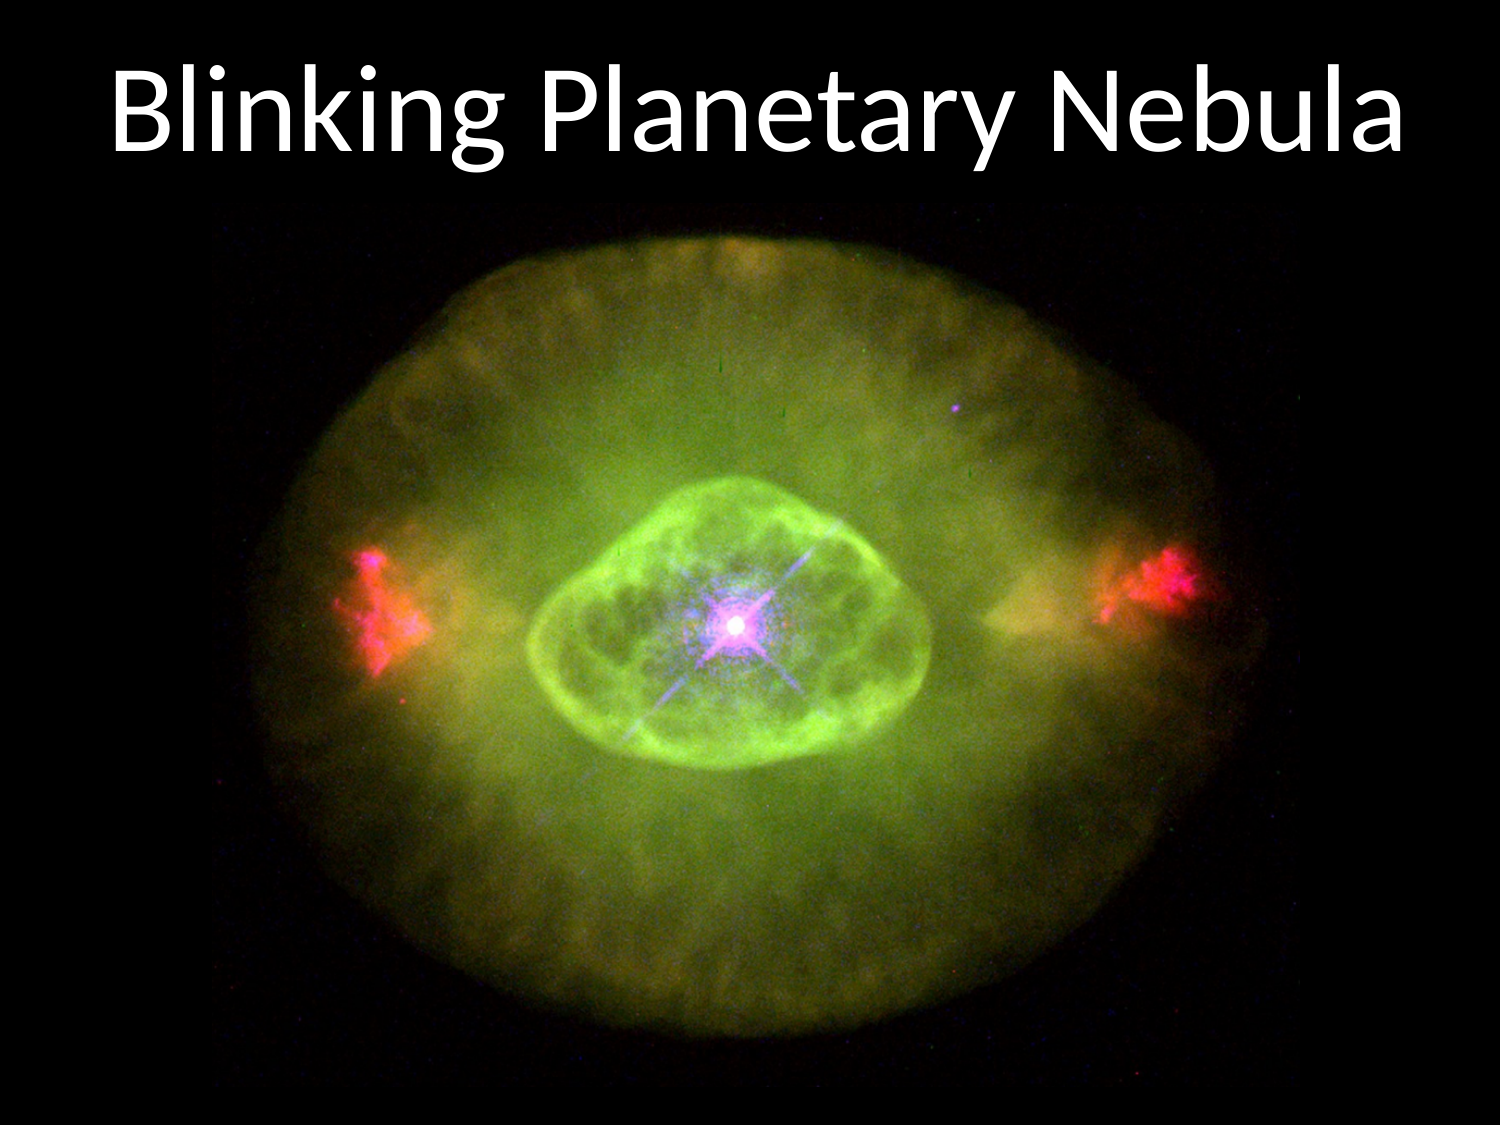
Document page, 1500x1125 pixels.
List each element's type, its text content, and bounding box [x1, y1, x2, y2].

text_box Blinking Planetary Nebula [16, 19, 1500, 187]
picture [212, 203, 1300, 1088]
